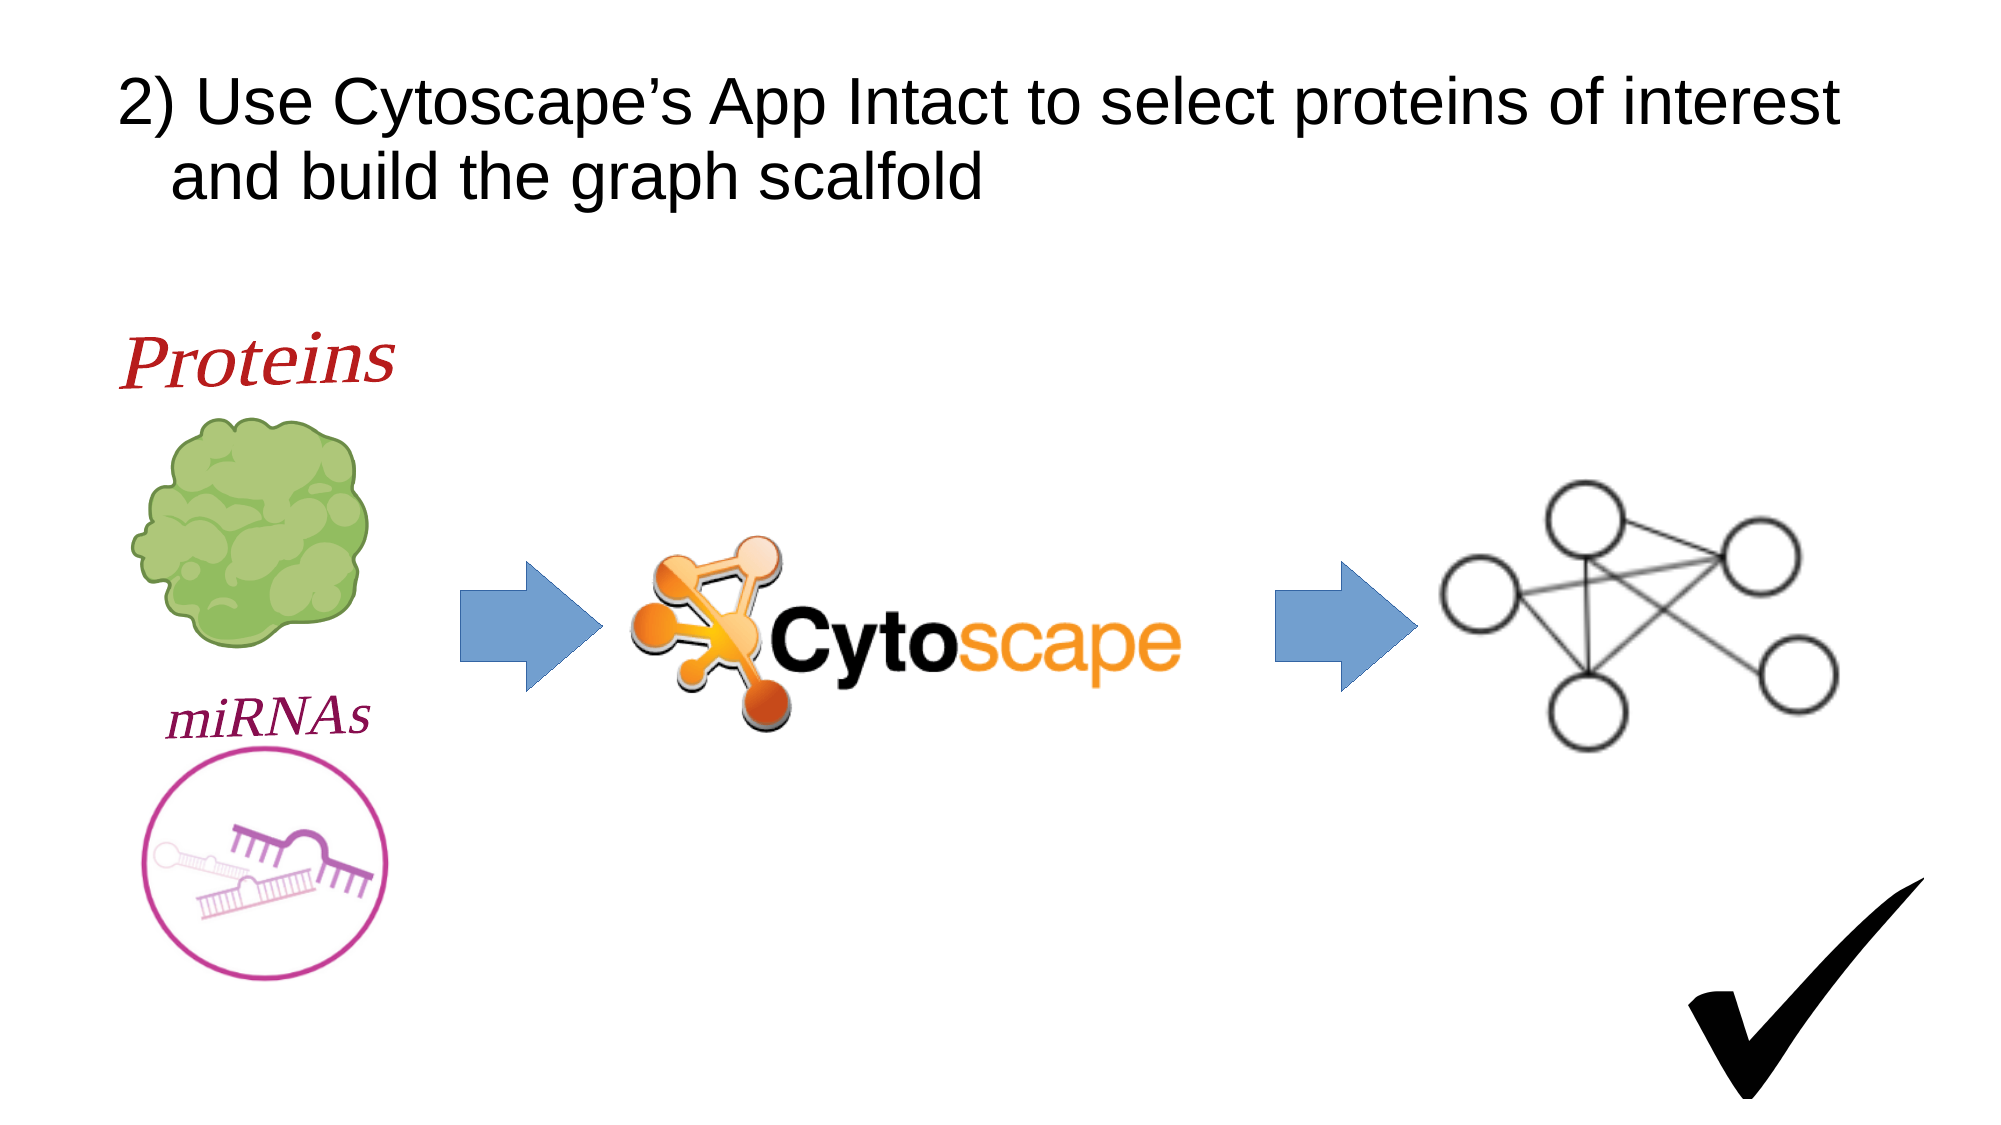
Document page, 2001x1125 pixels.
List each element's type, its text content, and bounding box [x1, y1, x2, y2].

text_box Proteins [164, 349, 199, 388]
text_box miRNAs [305, 695, 347, 735]
picture [614, 524, 1196, 751]
text_box Proteins [296, 347, 318, 384]
text_box Proteins [263, 347, 297, 385]
text_box miRNAs [209, 710, 225, 738]
title Use Cytoscape’s App Intact to select proteins of interest and build the graph scalfold [99, 44, 1901, 233]
text_box Proteins [363, 344, 396, 383]
picture [1405, 478, 1932, 798]
picture [1688, 876, 1924, 1099]
text_box miRNAs [226, 696, 312, 737]
picture [258, 729, 270, 734]
text_box Proteins [240, 341, 264, 386]
text_box Proteins [319, 345, 361, 383]
text_box [460, 561, 603, 692]
text_box Proteins [118, 337, 169, 389]
picture [129, 409, 378, 649]
picture [129, 729, 401, 993]
text_box Proteins [197, 349, 235, 387]
text_box [1275, 561, 1418, 692]
text_box miRNAs [165, 710, 209, 739]
text_box miRNAs [348, 705, 371, 734]
